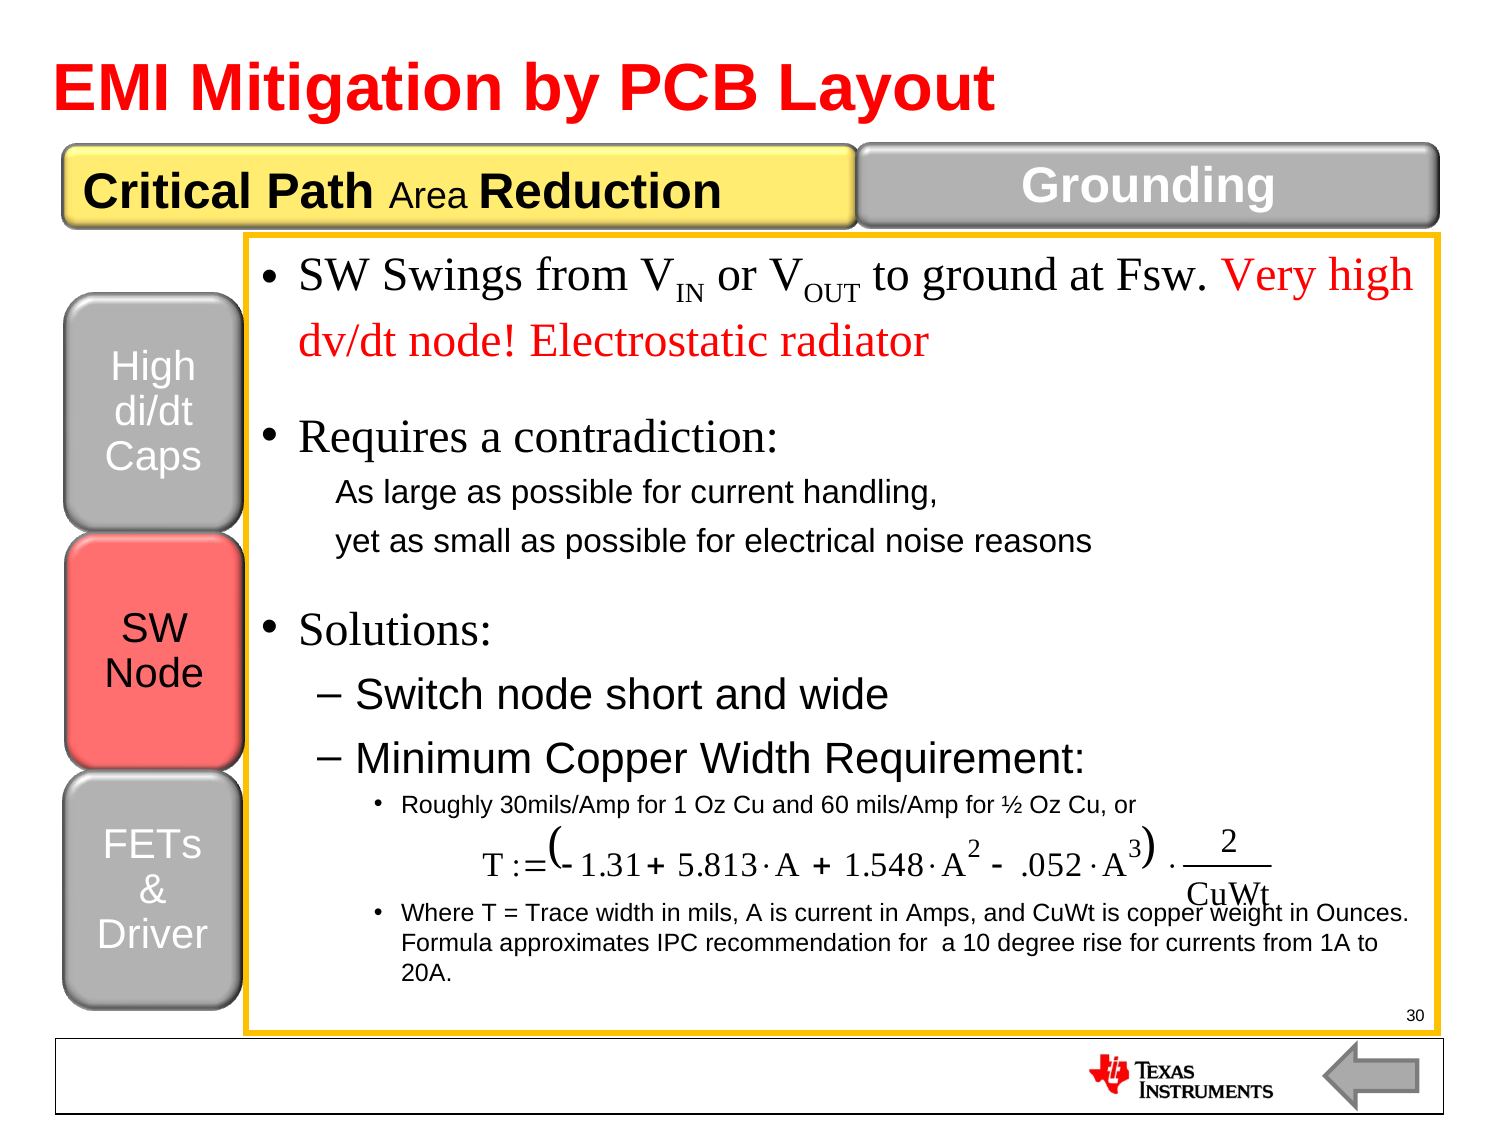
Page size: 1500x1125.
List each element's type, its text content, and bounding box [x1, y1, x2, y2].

list SW Swings from VIN or VOUT to ground at Fsw. Very high dv/dt node! Electrostatic radiator Requires a contradiction: As large as possible for current handling, yet as small as possible for electrical noise reasons Solutions: Switch node short and wide Minimum Copper Width Requirement: Roughly 30mils/Amp for 1 Oz Cu and 60 mils/Amp for ½ Oz Cu, or Where T = Trace width in mils, A is current in Amps, and CuWt is copper weight in Ounces. Formula approximates IPC recommendation for a 10 degree rise for currents from 1A to 20A. [246, 235, 1438, 1033]
picture [477, 815, 1282, 919]
text_box Critical Path Area Reduction [67, 150, 853, 225]
text_box [1324, 1045, 1418, 1107]
picture [1087, 1052, 1274, 1099]
text_box Grounding [862, 149, 1435, 224]
text_box FETs & Driver [74, 780, 232, 1000]
picture [59, 140, 1442, 233]
text_box <numero> [1089, 997, 1440, 1031]
picture [60, 290, 246, 1012]
title EMI Mitigation by PCB Layout [37, 23, 1426, 158]
text_box High di/dt Caps [75, 302, 232, 522]
text_box SW Node [76, 542, 233, 761]
